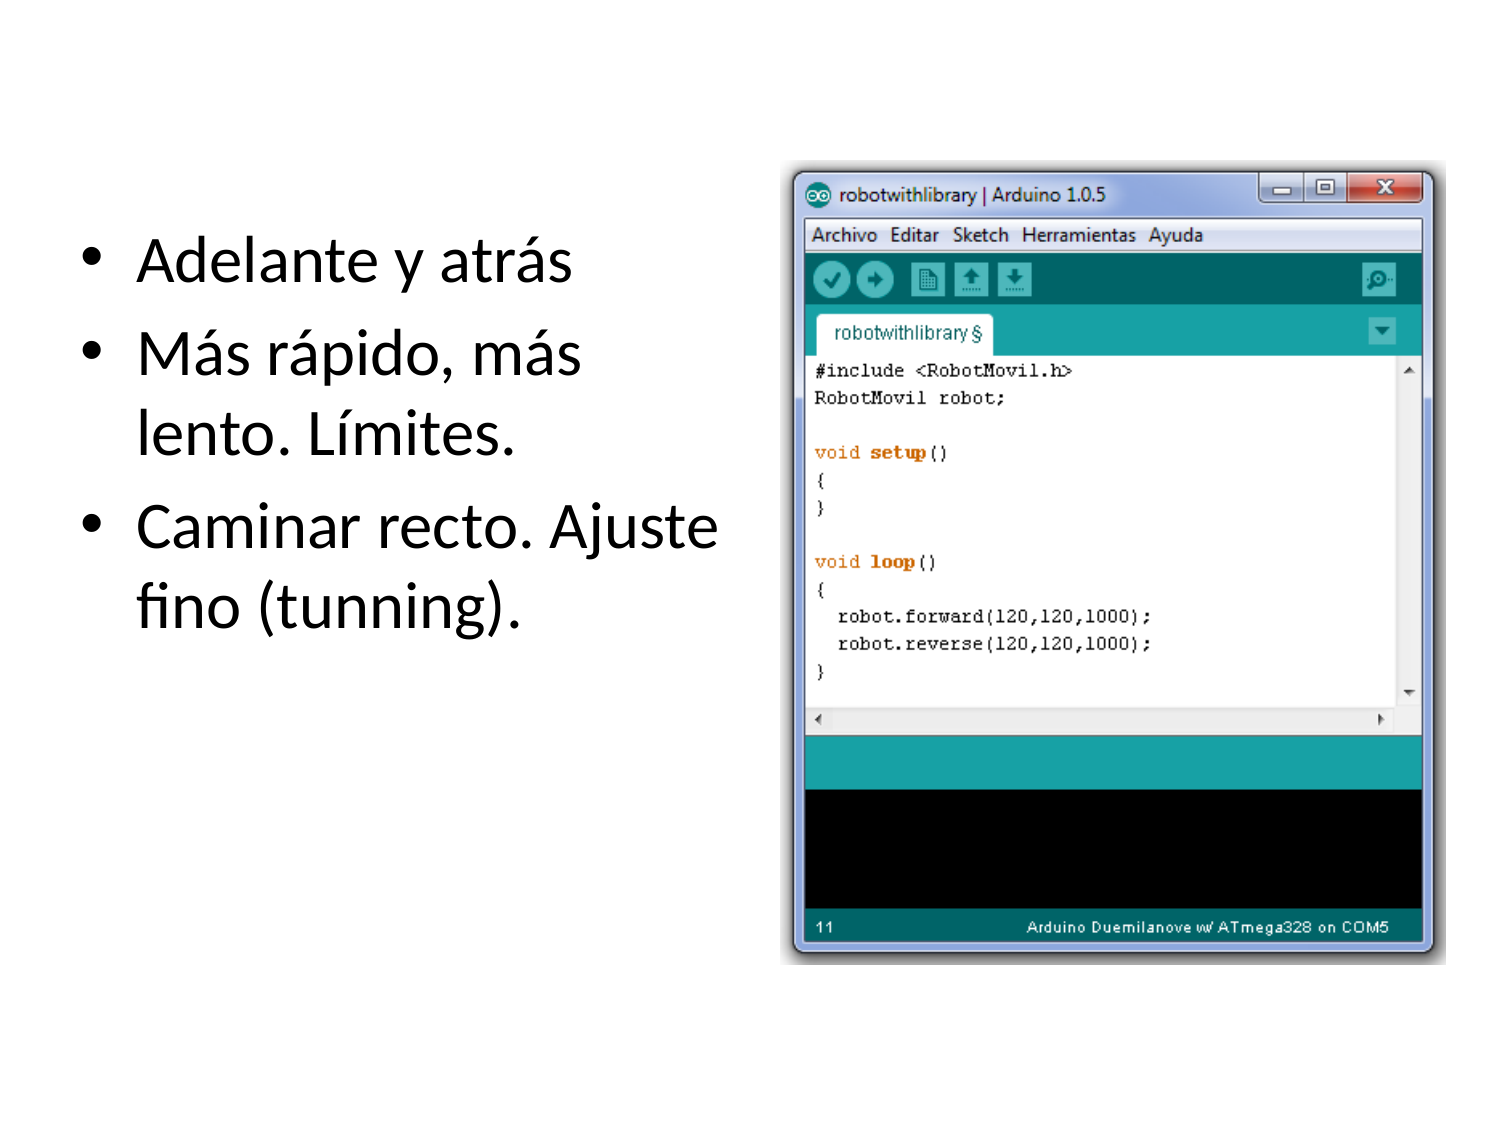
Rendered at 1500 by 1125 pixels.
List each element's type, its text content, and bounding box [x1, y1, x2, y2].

list Adelante y atrás Más rápido, más lento. Límites. Caminar recto. Ajuste fino (tunning). [64, 208, 750, 705]
picture [780, 160, 1446, 965]
